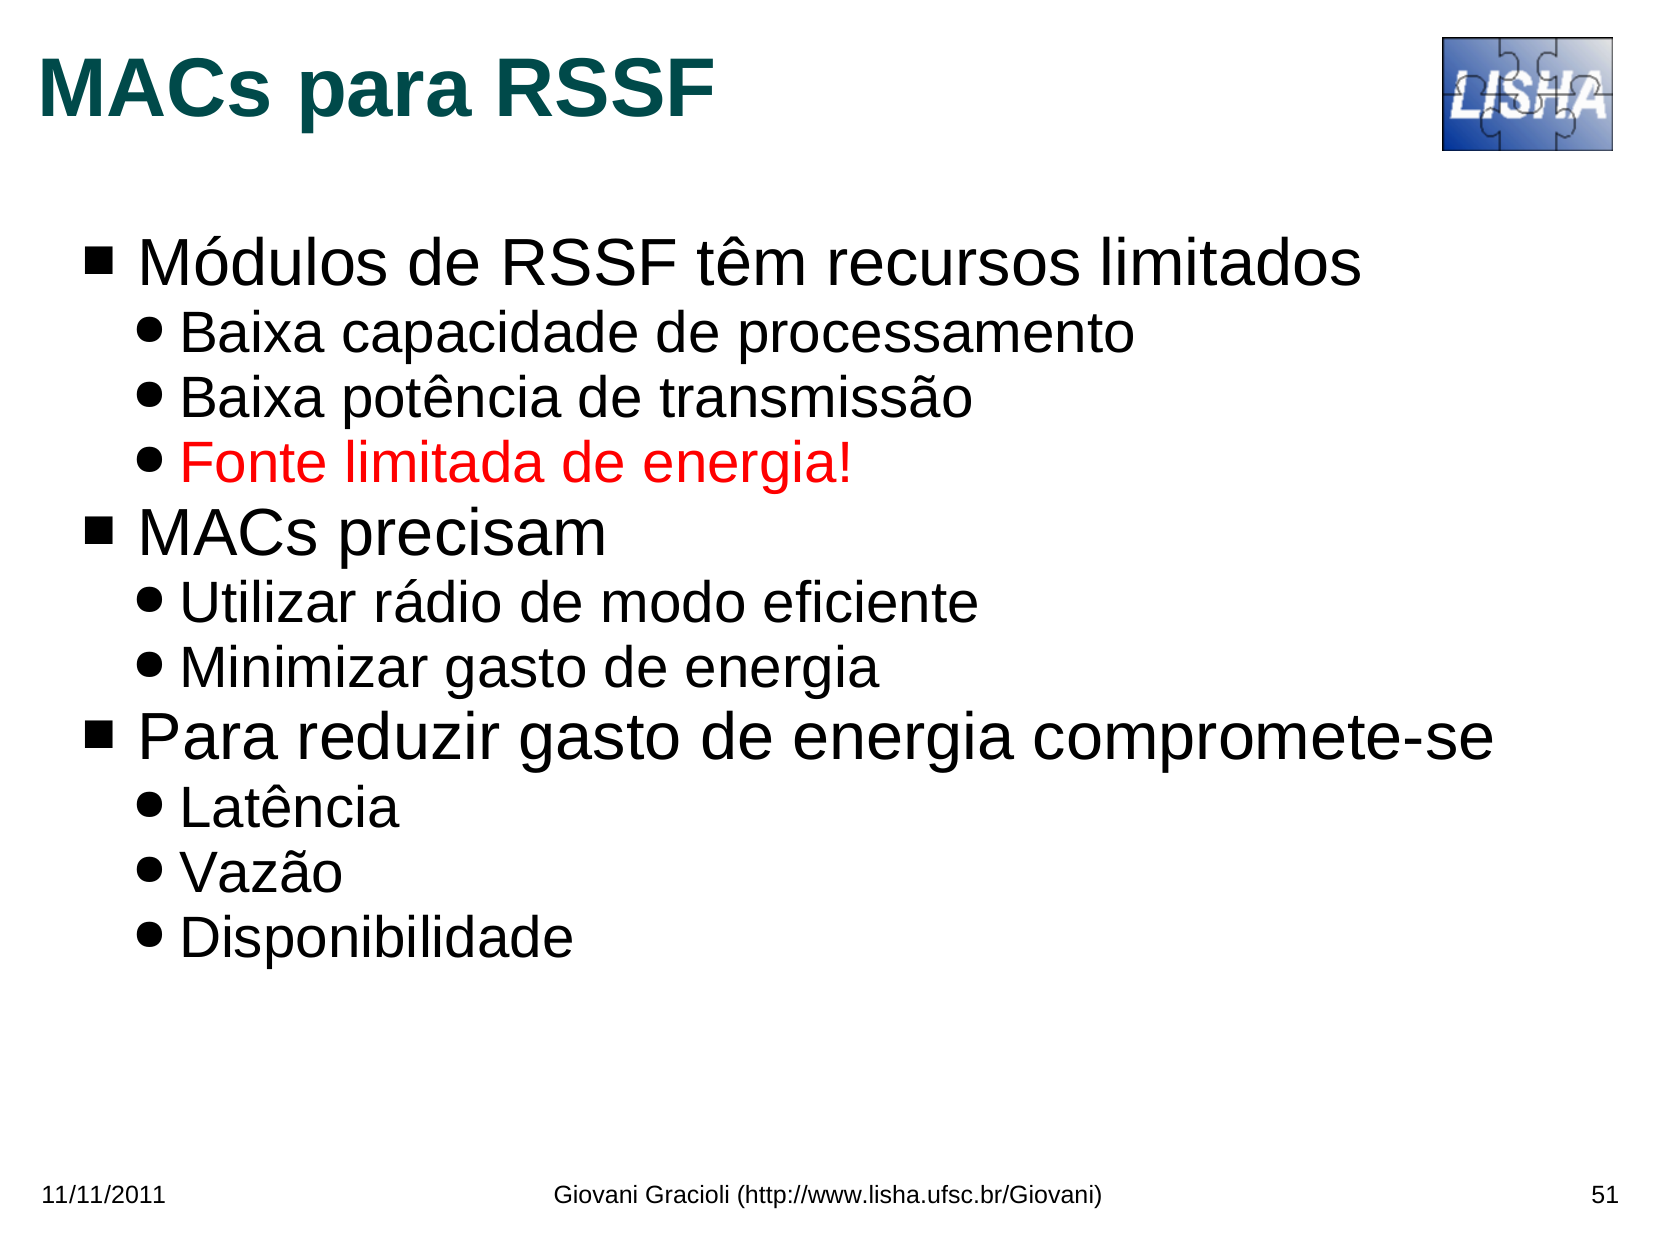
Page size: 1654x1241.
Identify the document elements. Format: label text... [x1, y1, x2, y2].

title MACs para RSSF [37, 37, 1426, 151]
picture [1442, 37, 1613, 151]
list Módulos de RSSF têm recursos limitados Baixa capacidade de processamento Baixa potência de transmissão Fonte limitada de energia! MACs precisam Utilizar rádio de modo eficiente Minimizar gasto de energia Para reduzir gasto de energia compromete-se Latência Vazão Disponibilidade [37, 225, 1613, 1163]
